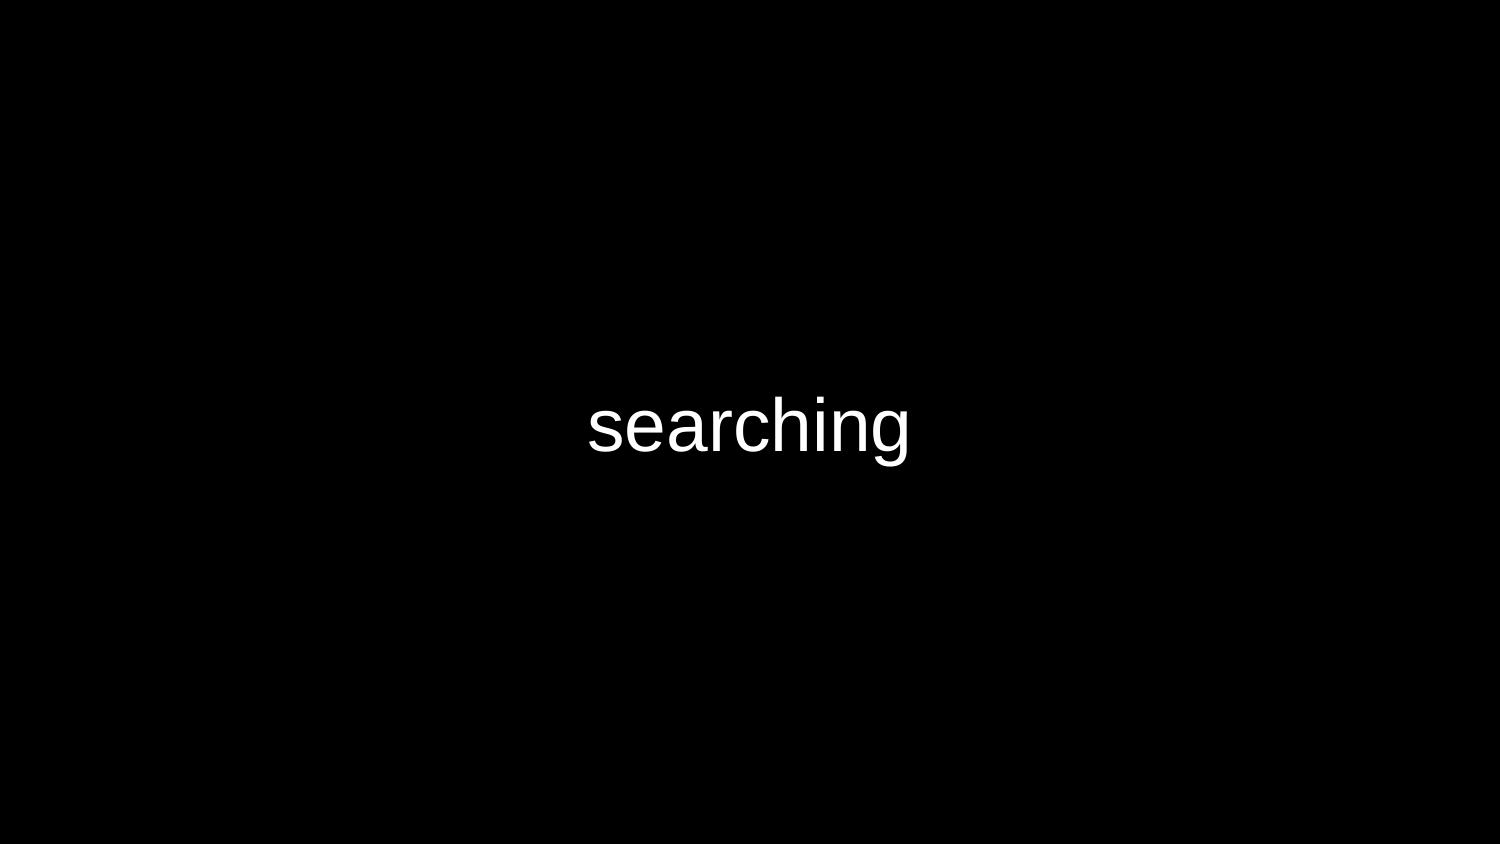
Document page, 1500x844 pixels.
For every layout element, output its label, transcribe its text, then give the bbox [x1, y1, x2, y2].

title searching [51, 352, 1449, 491]
